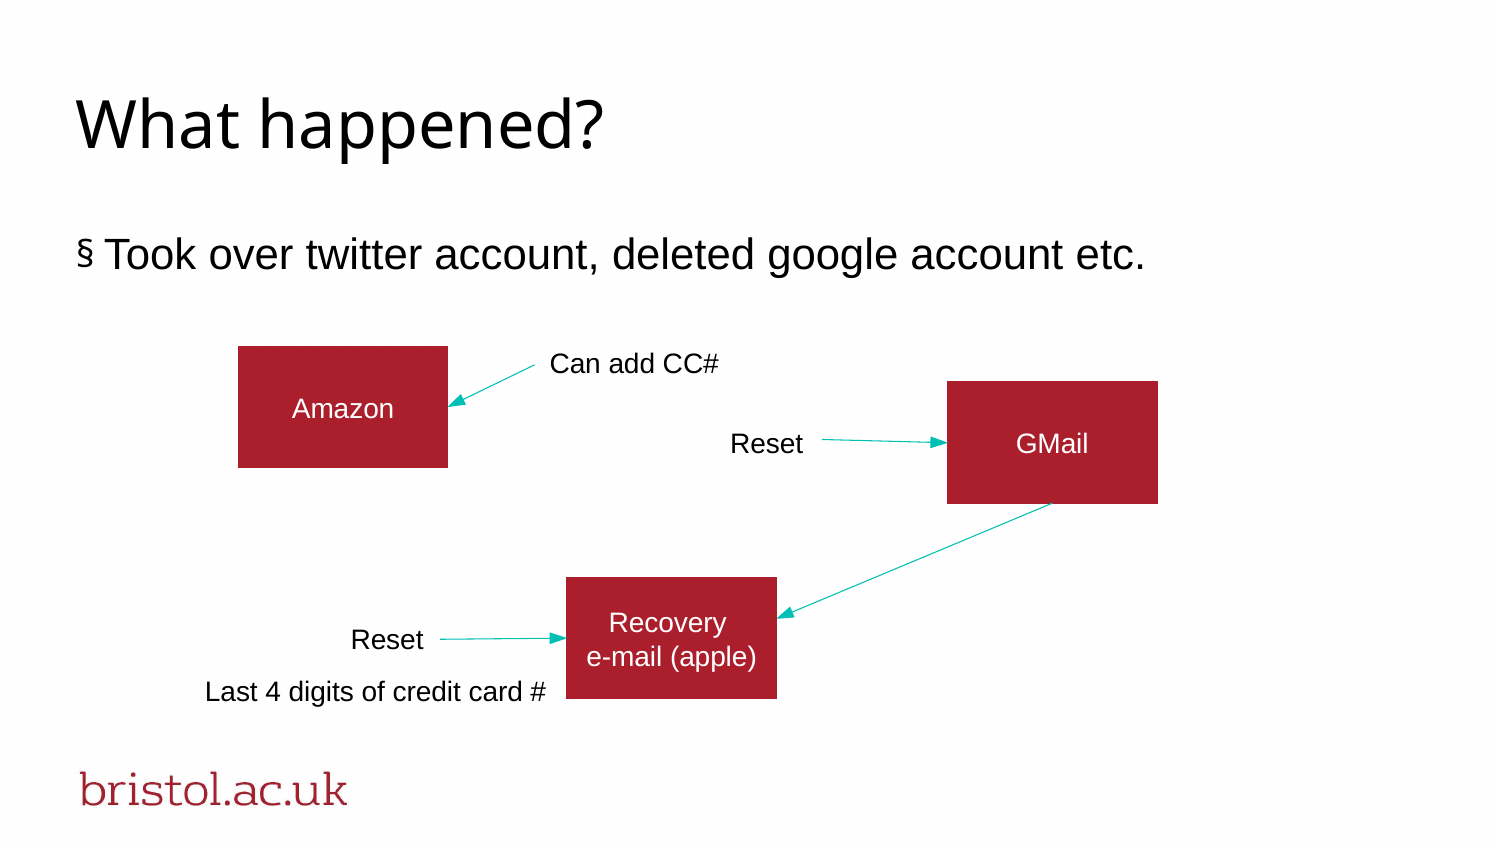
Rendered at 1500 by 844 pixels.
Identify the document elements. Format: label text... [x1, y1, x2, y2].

text_box Recovery e-mail (apple) [567, 578, 776, 698]
text_box Can add CC# [534, 337, 737, 387]
text_box GMail [948, 382, 1157, 503]
text_box Last 4 digits of credit card # [189, 665, 568, 715]
text_box Reset [335, 613, 441, 663]
text_box Amazon [239, 347, 447, 467]
text_box Reset [715, 418, 820, 468]
list Took over twitter account, deleted google account etc. [60, 224, 1440, 699]
title What happened? [60, 44, 1440, 209]
